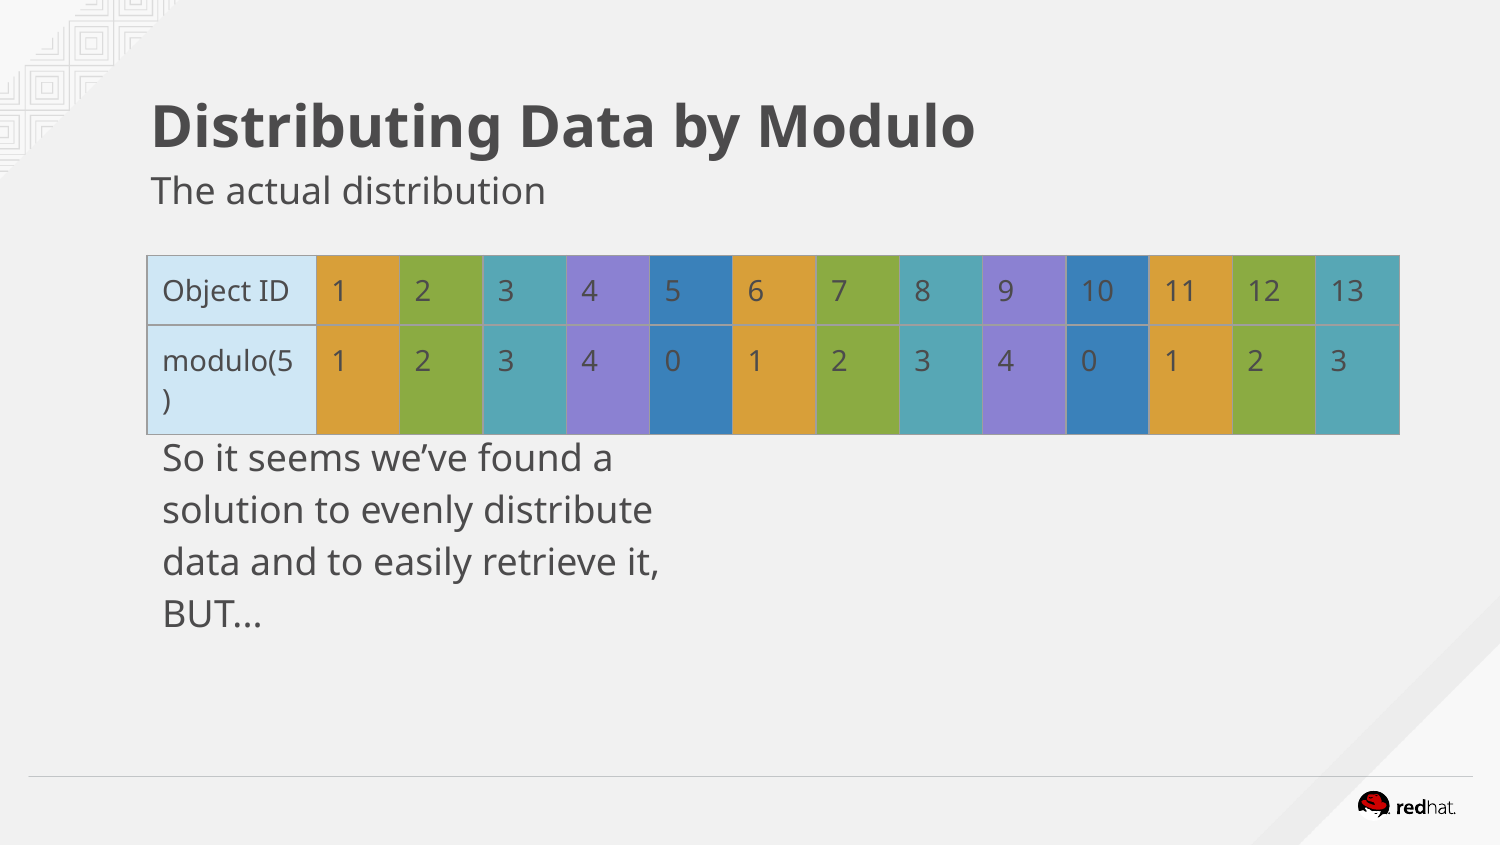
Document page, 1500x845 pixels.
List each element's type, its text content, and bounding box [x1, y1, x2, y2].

table_cell 4 [983, 326, 1065, 434]
picture [0, 0, 1500, 845]
table_header 6 [733, 256, 815, 324]
table_cell 4 [567, 326, 649, 434]
table_header 1 [317, 256, 399, 324]
text_box Distributing Data by Modulo [135, 0, 1365, 152]
table_cell 0 [1067, 326, 1148, 434]
table_cell 3 [900, 326, 982, 434]
table_cell 0 [650, 326, 732, 434]
table_header 5 [650, 256, 732, 324]
text_box So it seems we’ve found a solution to evenly distribute data and to easily retrieve it, BUT... [147, 435, 736, 625]
table_header 13 [1316, 256, 1399, 324]
table_header 2 [400, 256, 482, 324]
table_cell 2 [400, 326, 482, 434]
table_cell 3 [484, 326, 566, 434]
table_cell 1 [317, 326, 399, 434]
table_header 9 [983, 256, 1065, 324]
table_cell 2 [817, 326, 899, 434]
text_box The actual distribution [135, 152, 1365, 207]
table_header 10 [1067, 256, 1148, 324]
table_cell modulo(5) [148, 326, 316, 434]
table_cell 1 [733, 326, 815, 434]
table_cell 1 [1150, 326, 1232, 434]
table_cell 2 [1233, 326, 1315, 434]
table_header Object ID [148, 256, 316, 324]
table_header 8 [900, 256, 982, 324]
table_header 4 [567, 256, 649, 324]
table_header 12 [1233, 256, 1315, 324]
table_header 7 [817, 256, 899, 324]
table_header 11 [1150, 256, 1232, 324]
table_cell 3 [1316, 326, 1399, 434]
table_header 3 [484, 256, 566, 324]
